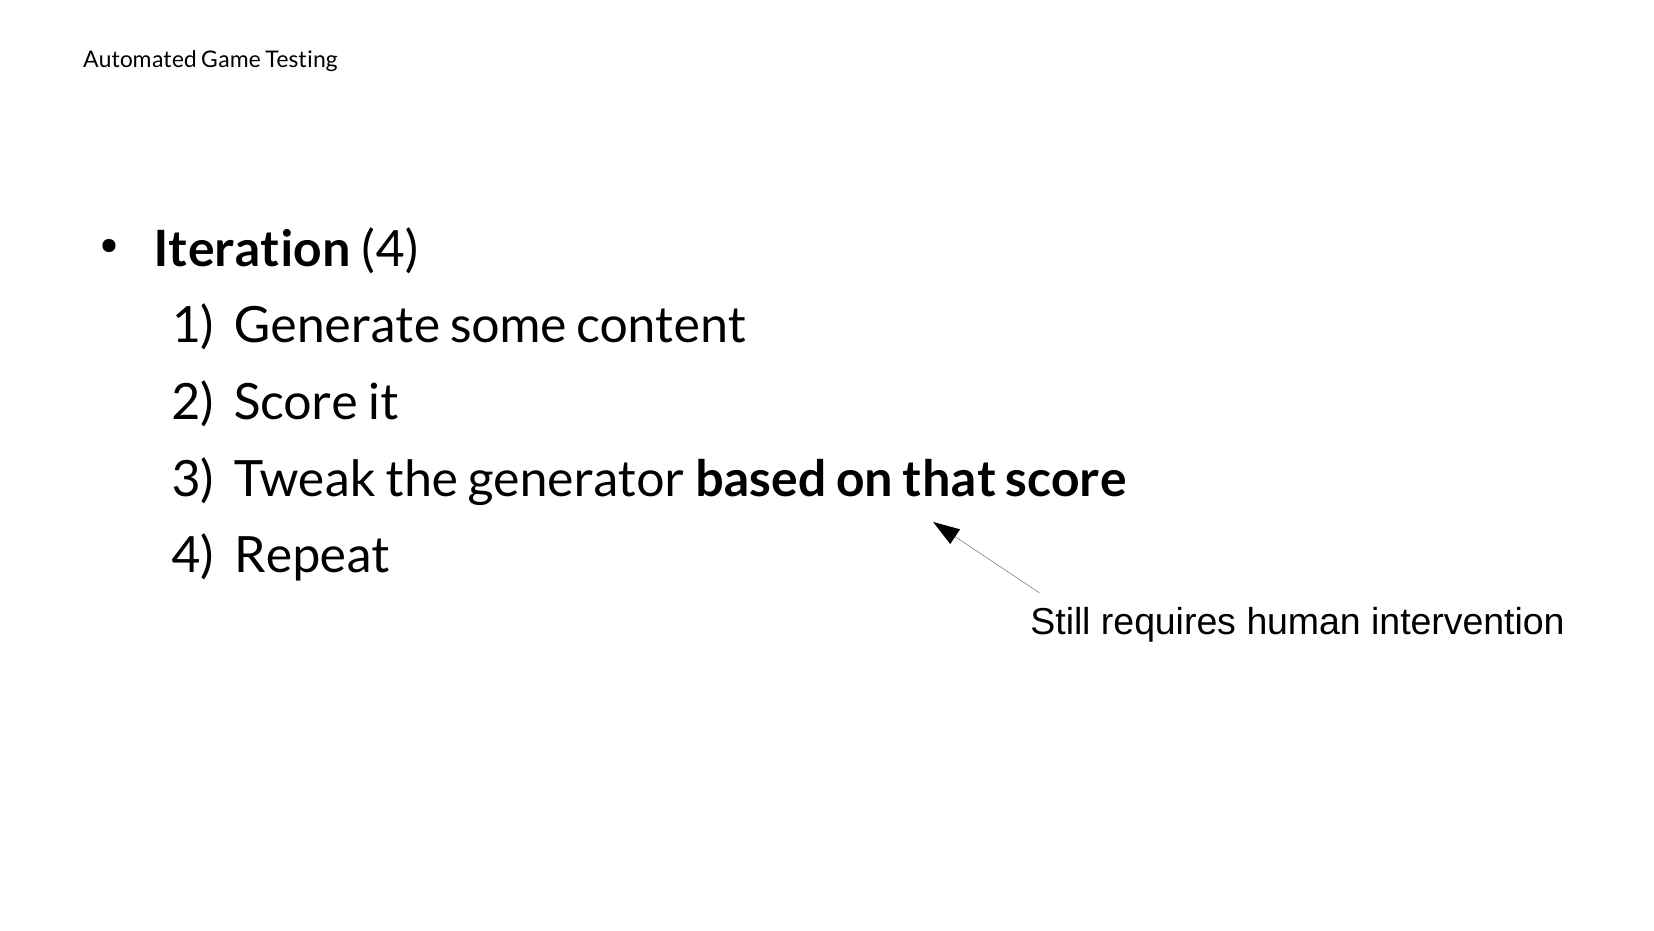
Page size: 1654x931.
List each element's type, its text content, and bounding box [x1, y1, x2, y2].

list Iteration (4) Generate some content Score it Tweak the generator based on that score Repeat [82, 217, 1571, 839]
title Automated Game Testing [83, 0, 1571, 119]
text_box Still requires human intervention [1015, 592, 1580, 650]
